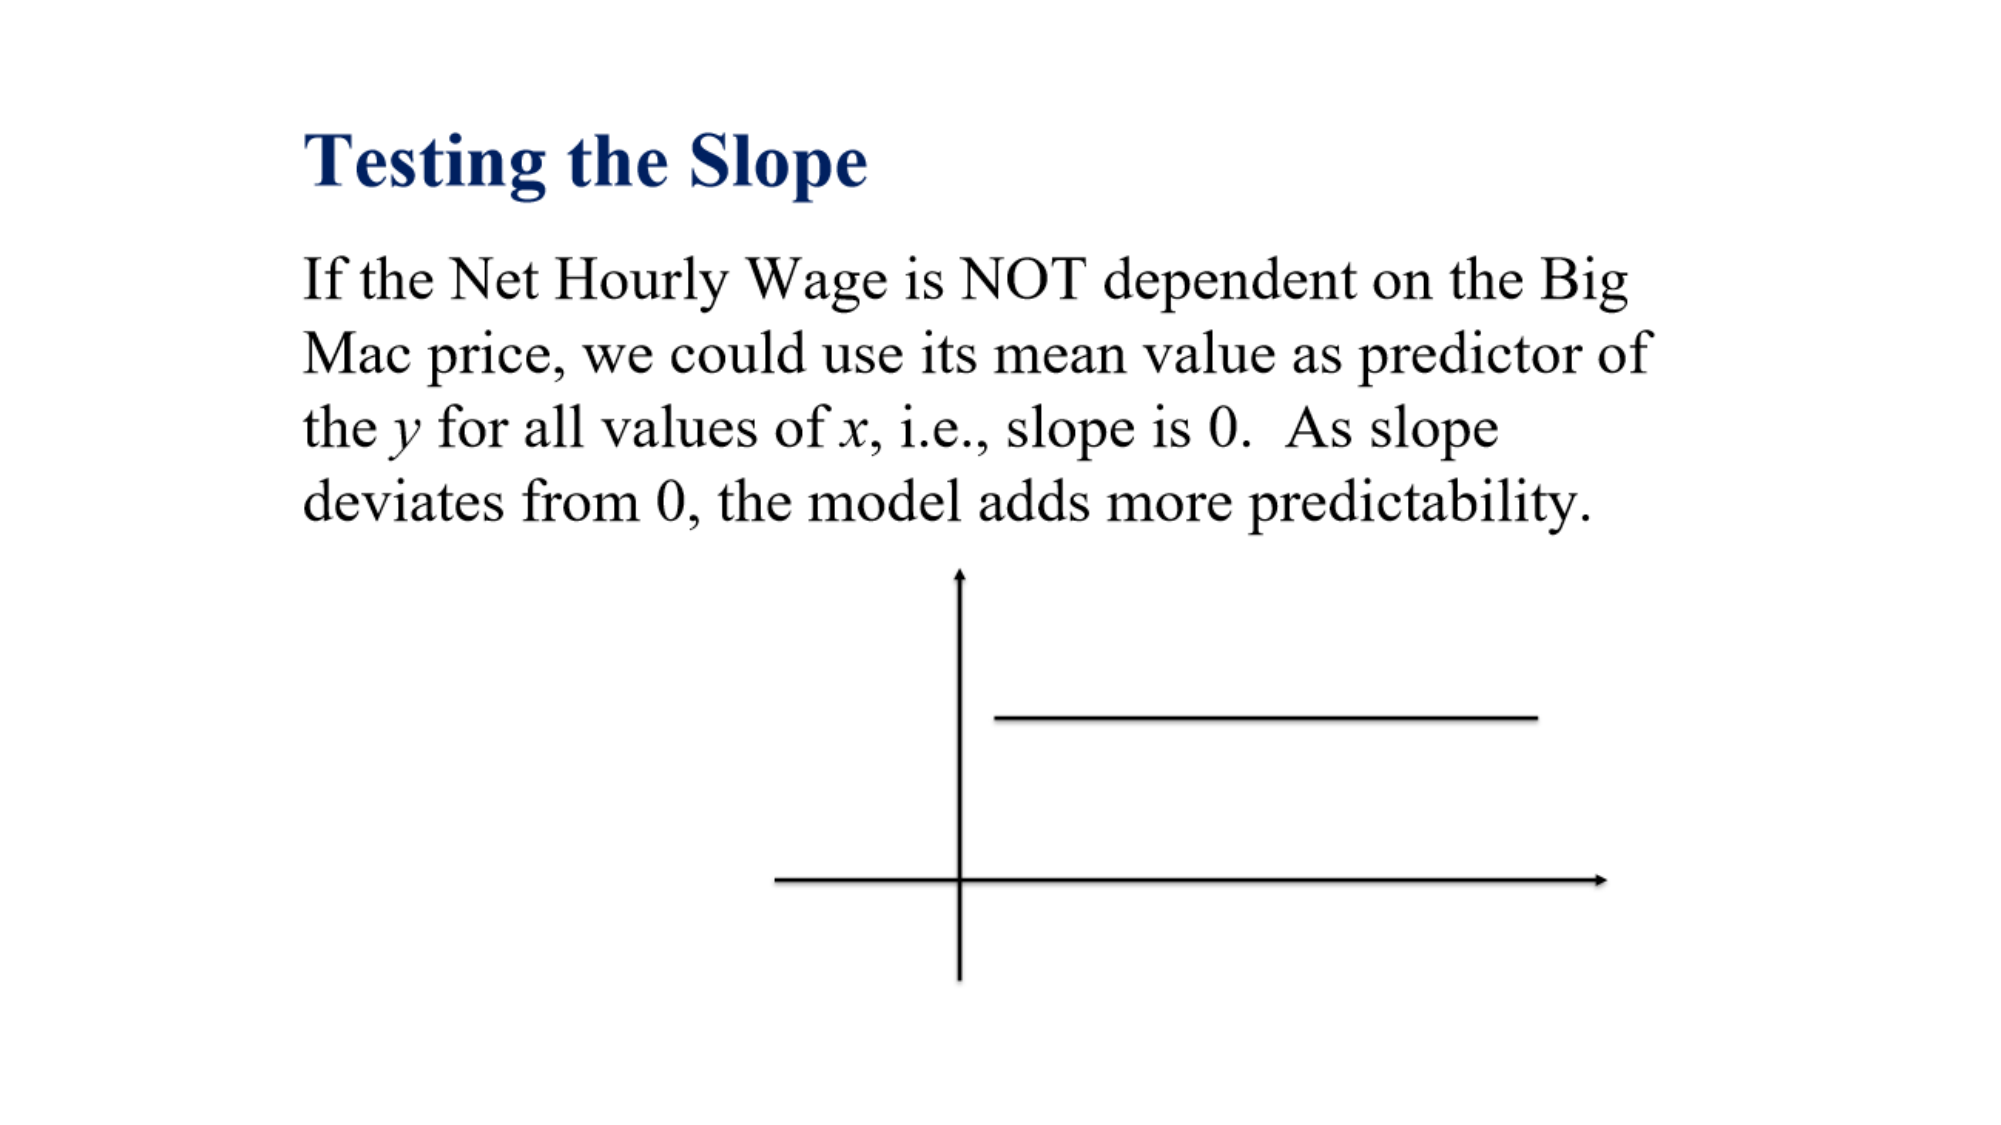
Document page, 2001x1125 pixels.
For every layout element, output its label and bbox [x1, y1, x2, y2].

picture [283, 117, 1737, 1019]
